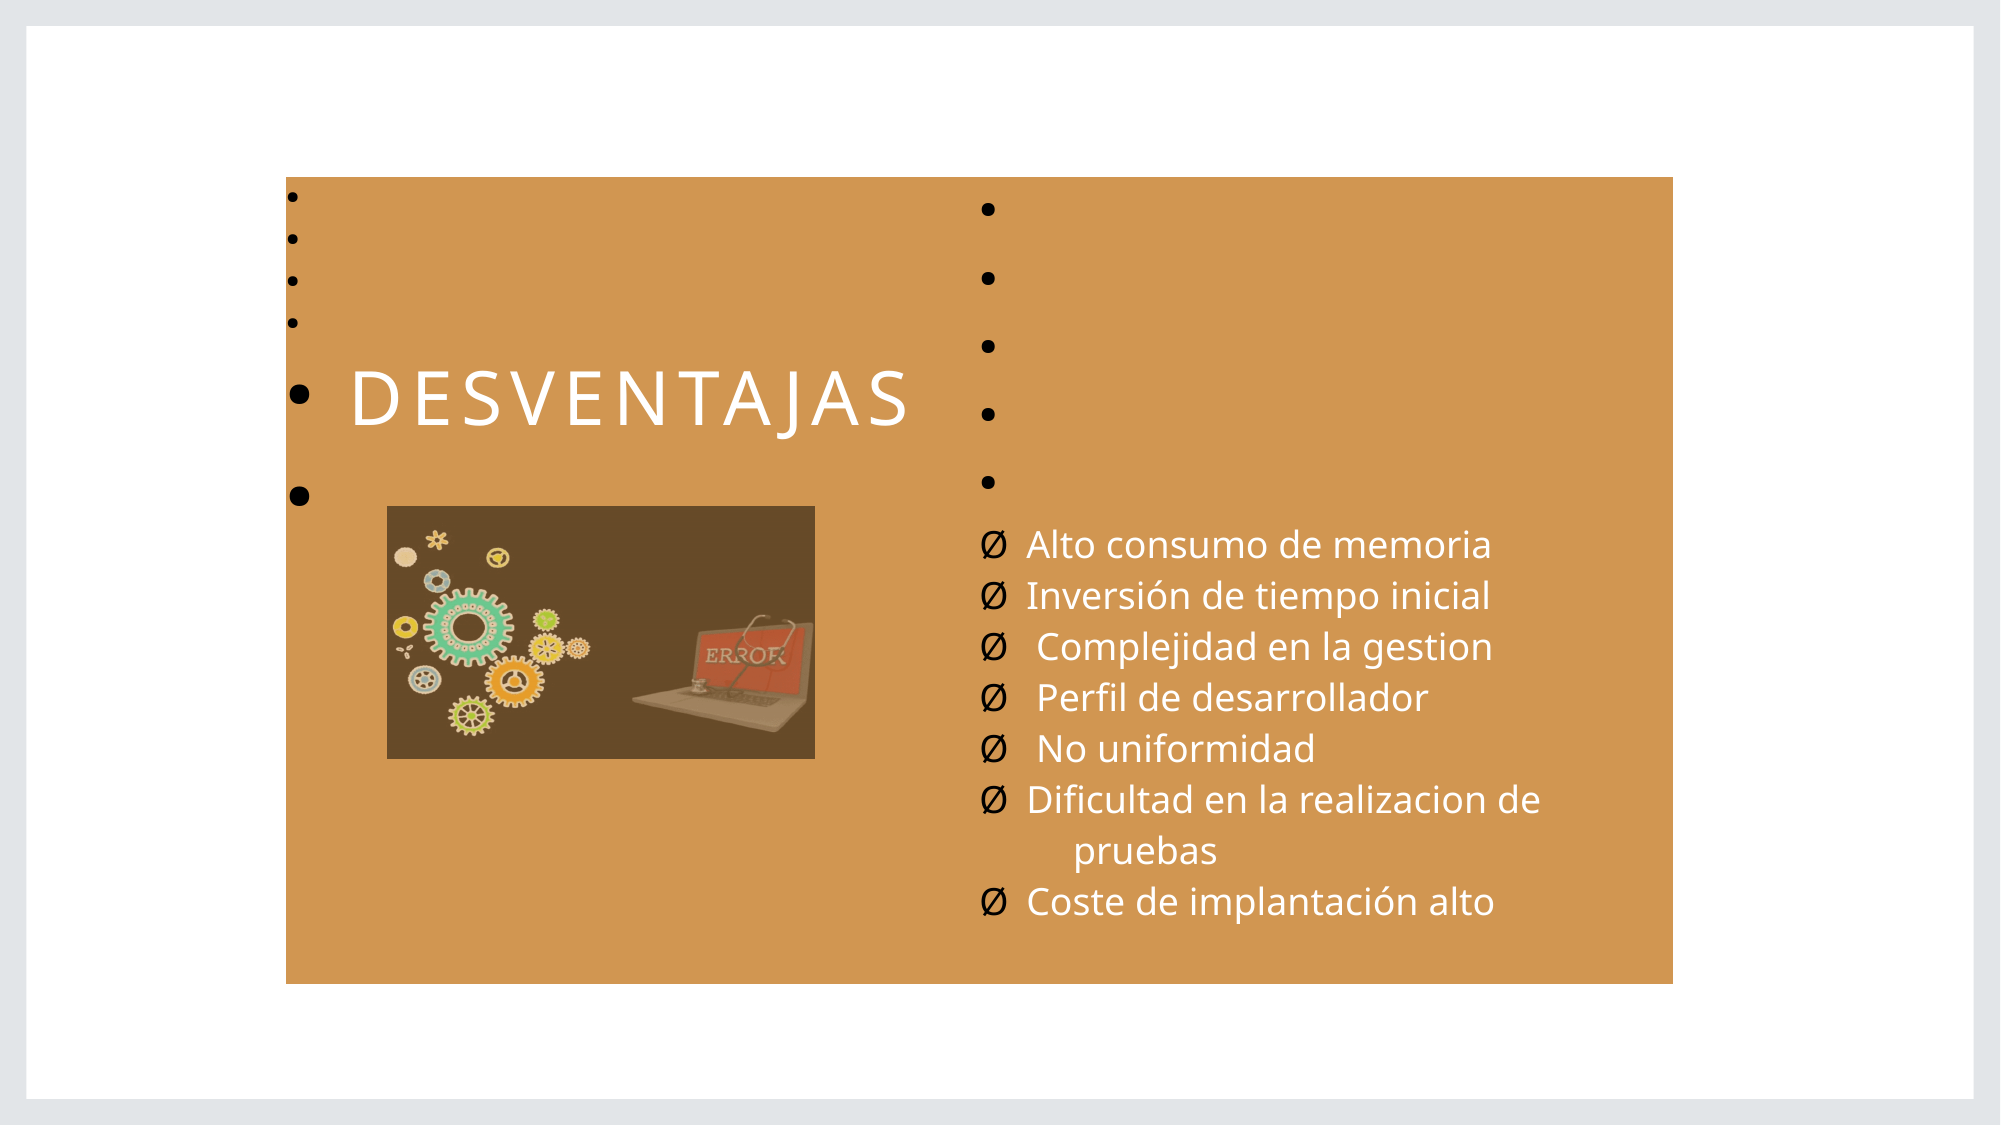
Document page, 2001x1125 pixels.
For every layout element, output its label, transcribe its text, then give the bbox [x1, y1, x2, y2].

picture [387, 506, 815, 759]
table_header Desventajas [286, 177, 979, 984]
table_header Alto consumo de memoria Inversión de tiempo inicial Complejidad en la gestion Perfil de desarrollador No uniformidad Dificultad en la realizacion de pruebas Coste de implantación alto [979, 177, 1673, 984]
